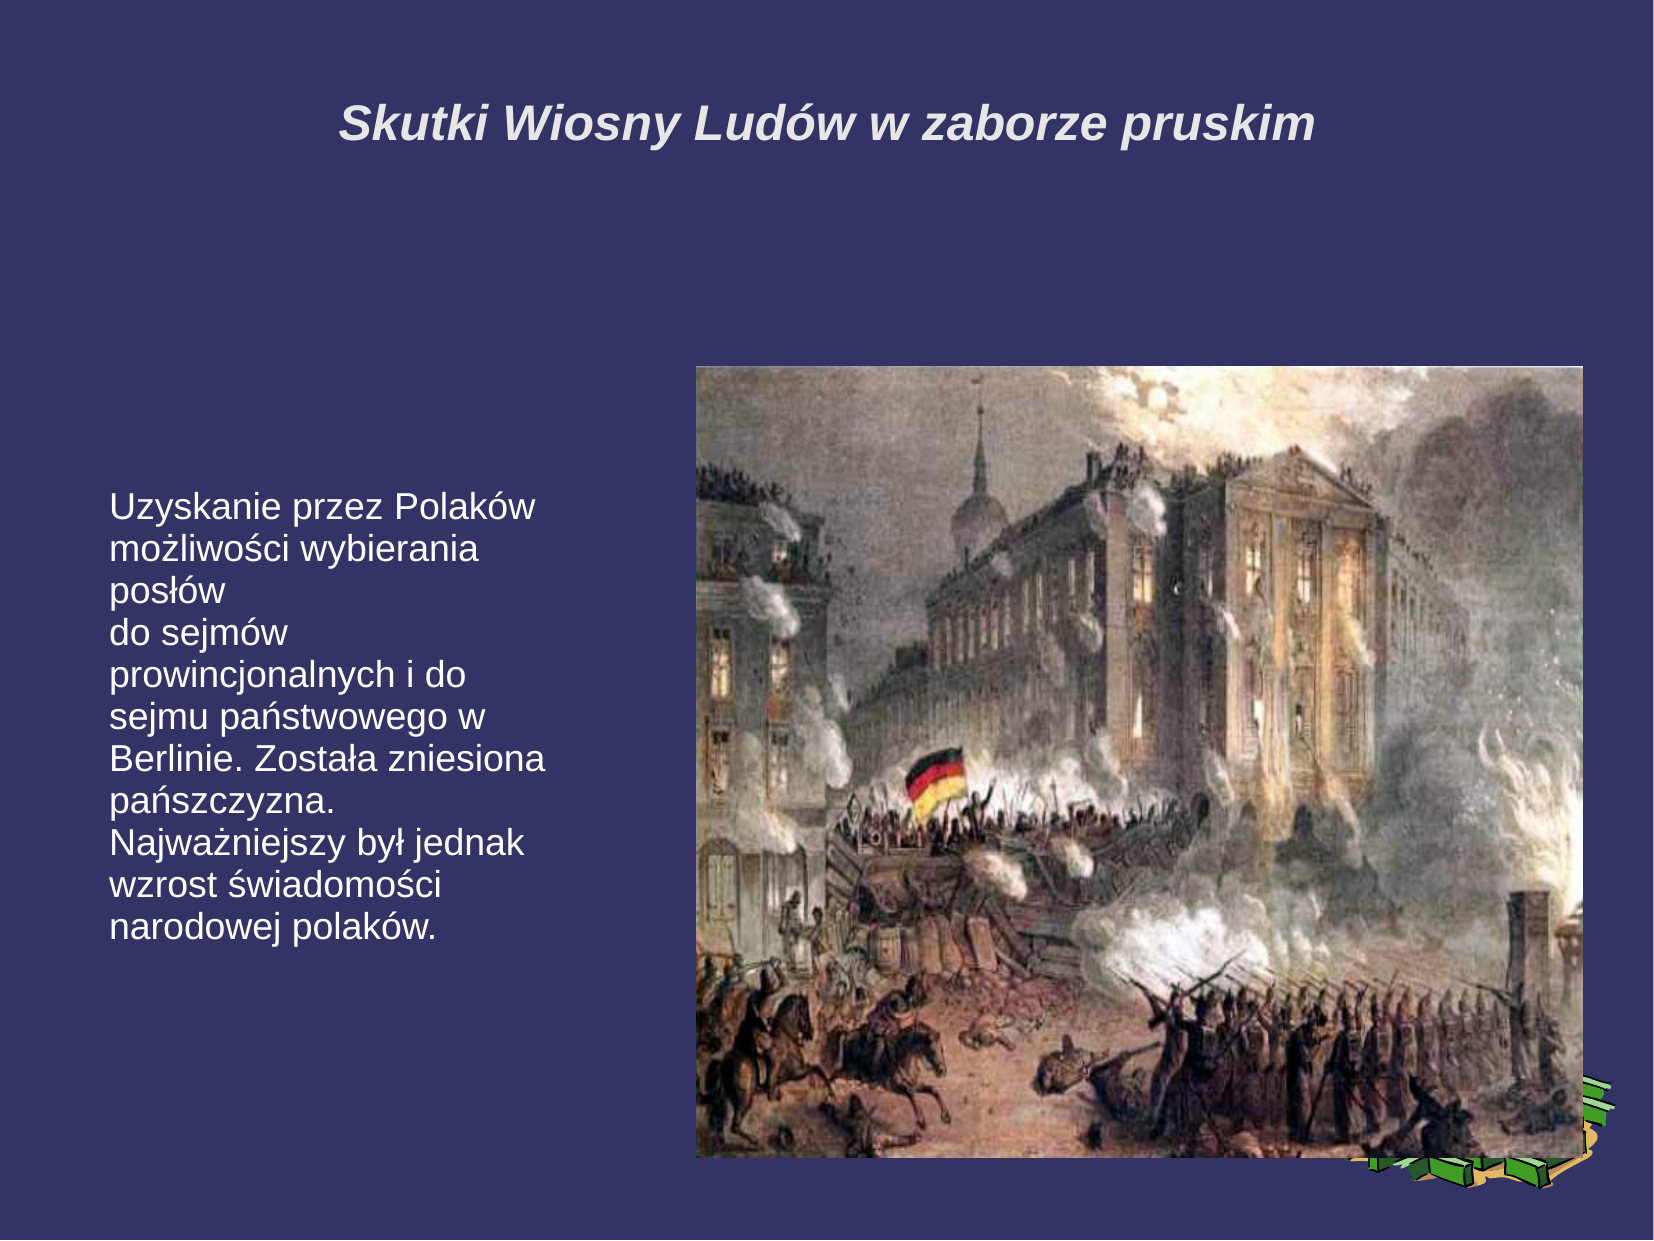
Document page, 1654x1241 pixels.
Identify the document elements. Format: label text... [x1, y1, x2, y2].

title Skutki Wiosny Ludów w zaborze pruskim [121, 19, 1534, 227]
picture [696, 366, 1583, 1158]
text_box Uzyskanie przez Polaków możliwości wybierania posłów do sejmów prowincjonalnych i do sejmu państwowego w Berlinie. Została zniesiona pańszczyzna. Najważniejszy był jednak wzrost świadomości narodowej polaków. [94, 477, 576, 1040]
